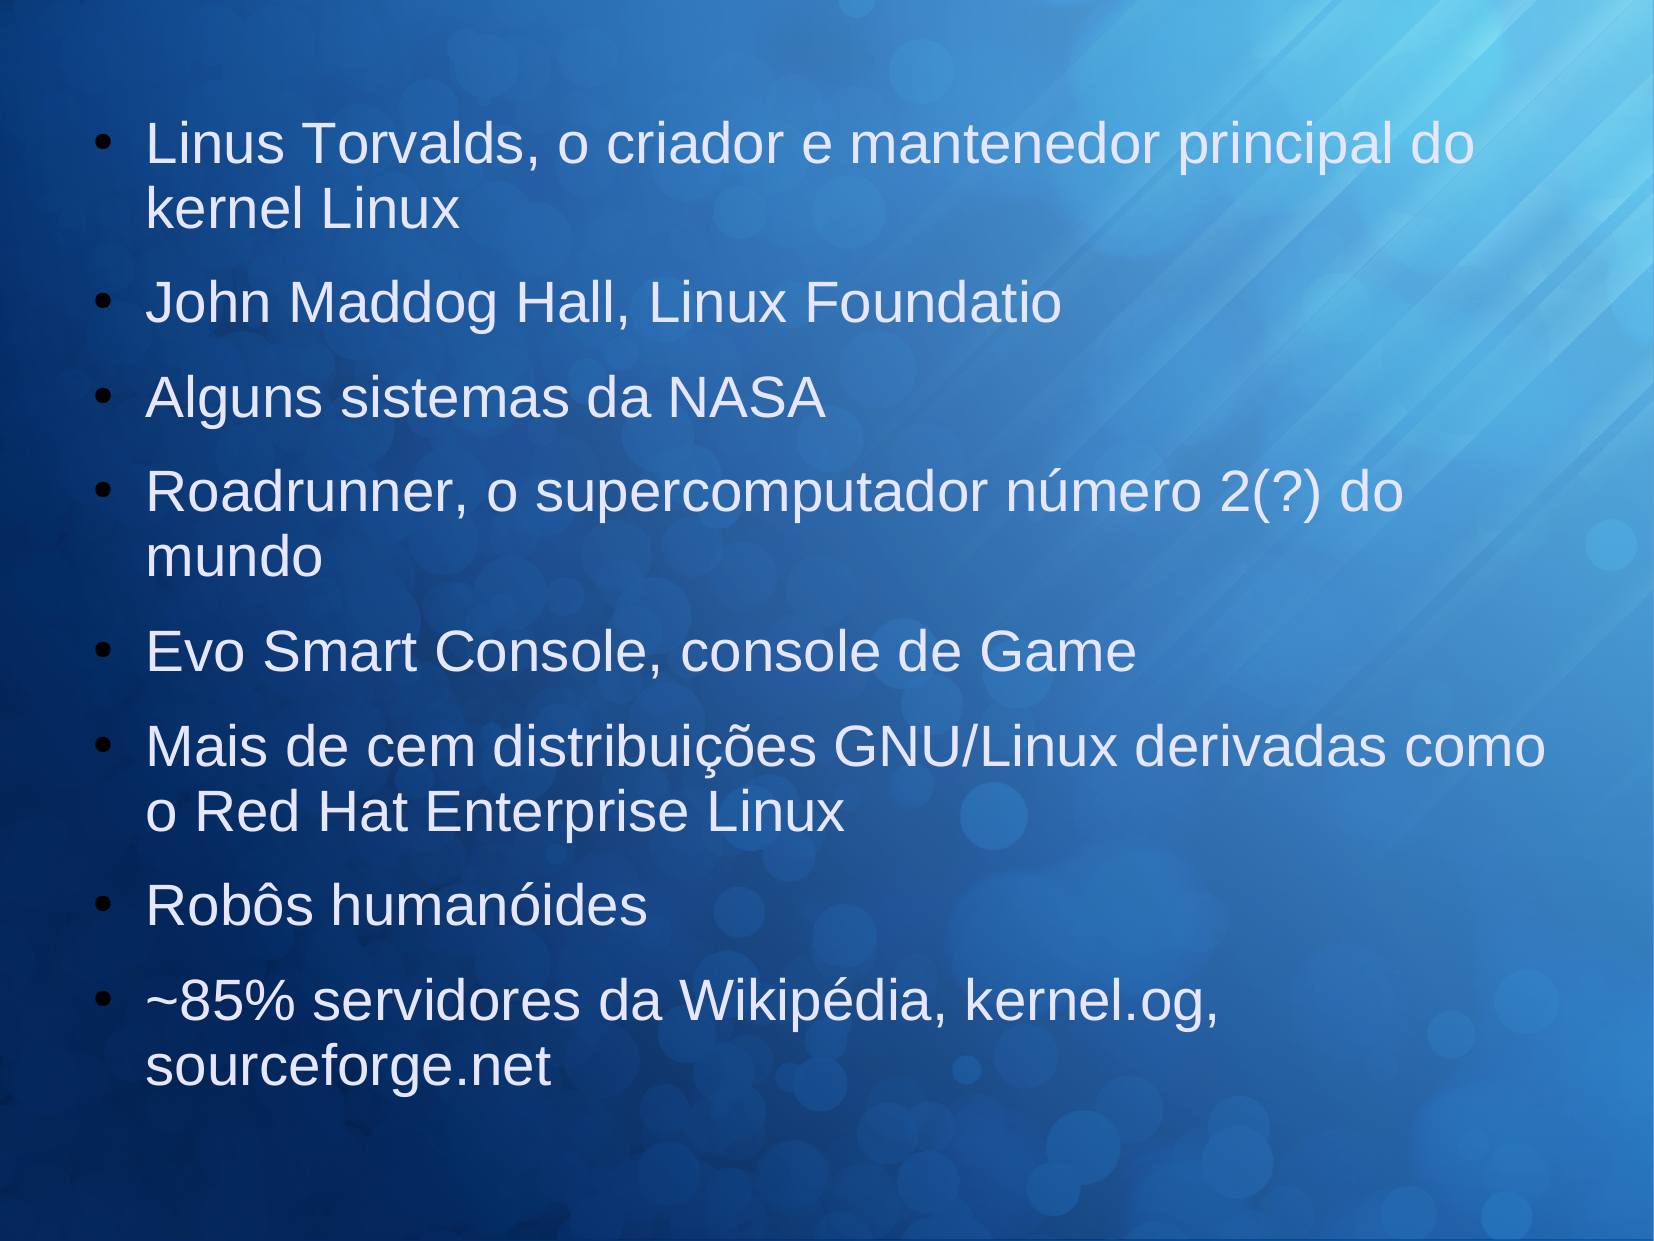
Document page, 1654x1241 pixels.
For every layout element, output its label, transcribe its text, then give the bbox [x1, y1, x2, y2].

picture [0, 0, 1654, 1241]
list Linus Torvalds, o criador e mantenedor principal do kernel Linux John Maddog Hall, Linux Foundatio Alguns sistemas da NASA Roadrunner, o supercomputador número 2(?) do mundo Evo Smart Console, console de Game Mais de cem distribuições GNU/Linux derivadas como o Red Hat Enterprise Linux Robôs humanóides ~85% servidores da Wikipédia, kernel.og, sourceforge.net [75, 110, 1576, 1098]
